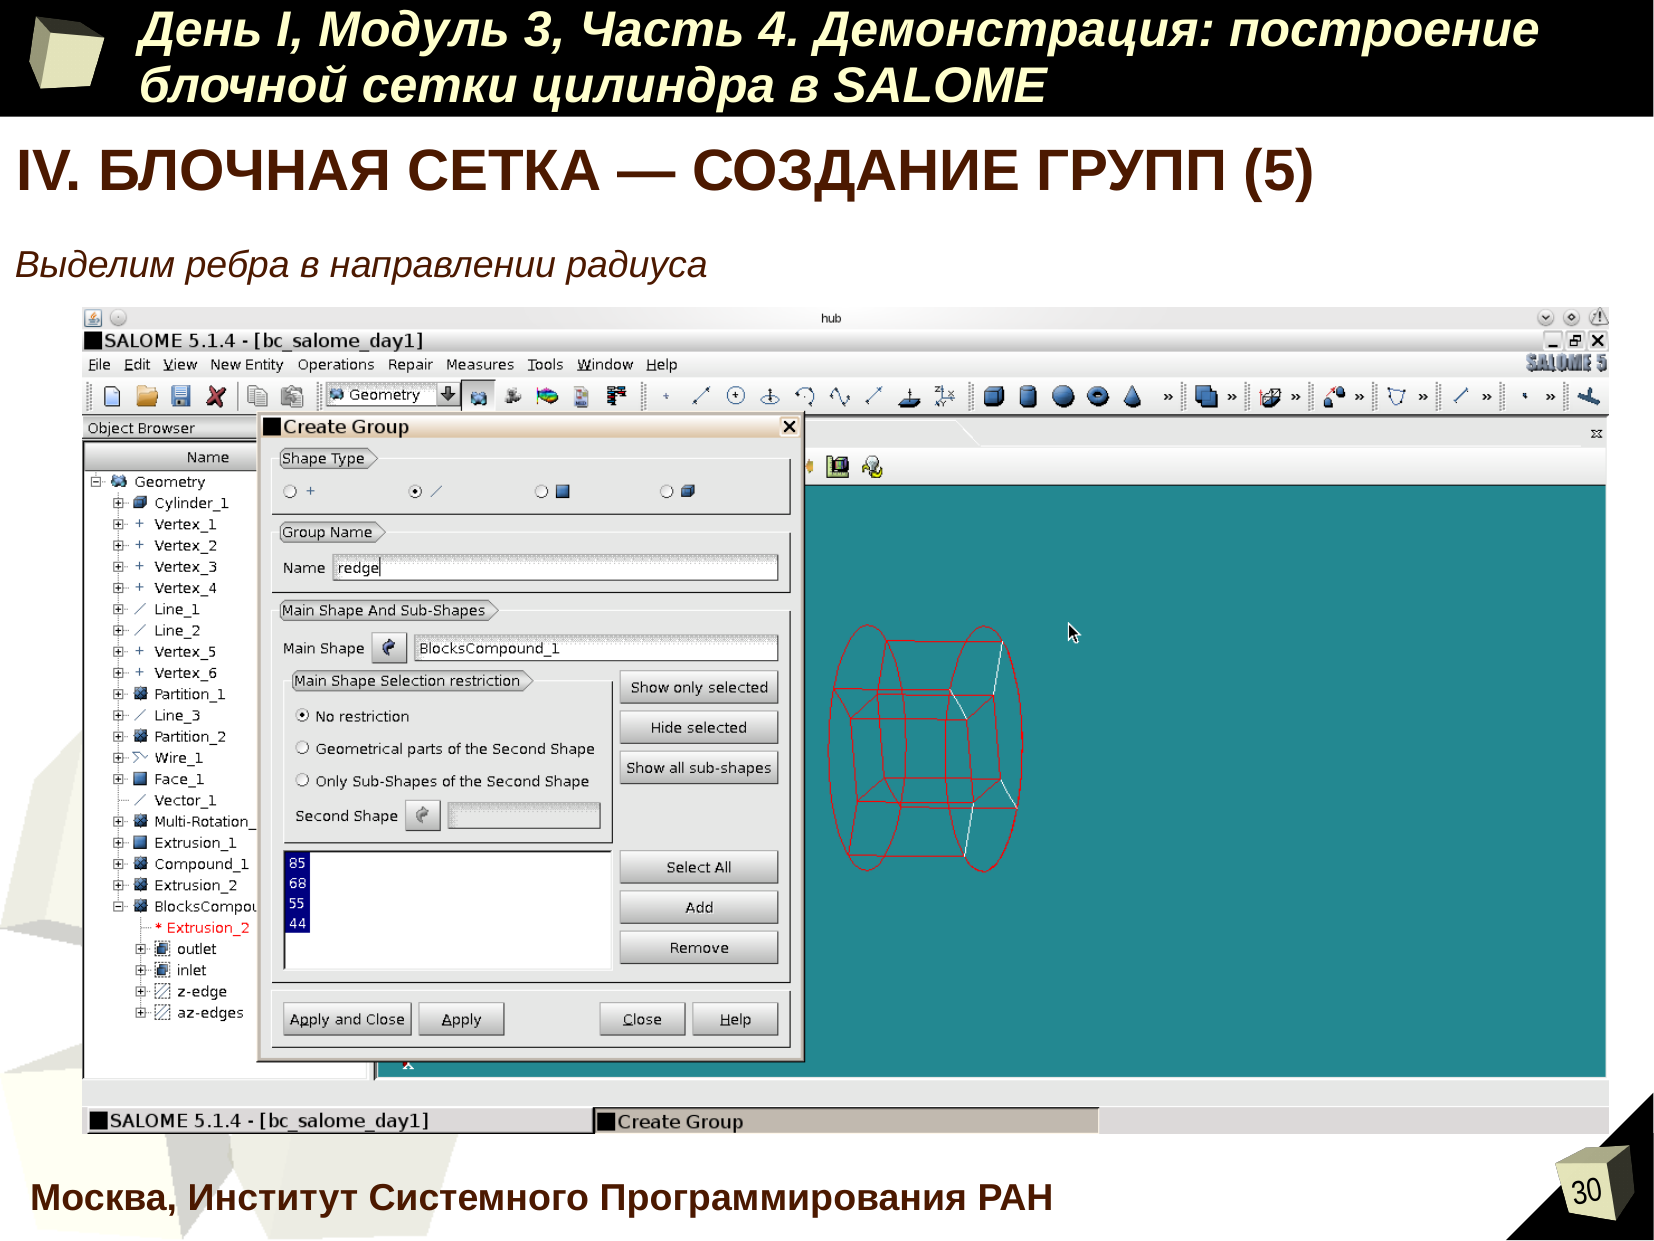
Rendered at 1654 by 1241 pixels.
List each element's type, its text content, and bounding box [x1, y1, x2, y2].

text_box IV. БЛОЧНАЯ СЕТКА — СОЗДАНИЕ ГРУПП (5) [1, 130, 1654, 211]
picture [464, 1193, 472, 1198]
picture [0, 307, 1609, 1241]
text_box Выделим ребра в направлении радиуса [0, 236, 1654, 294]
